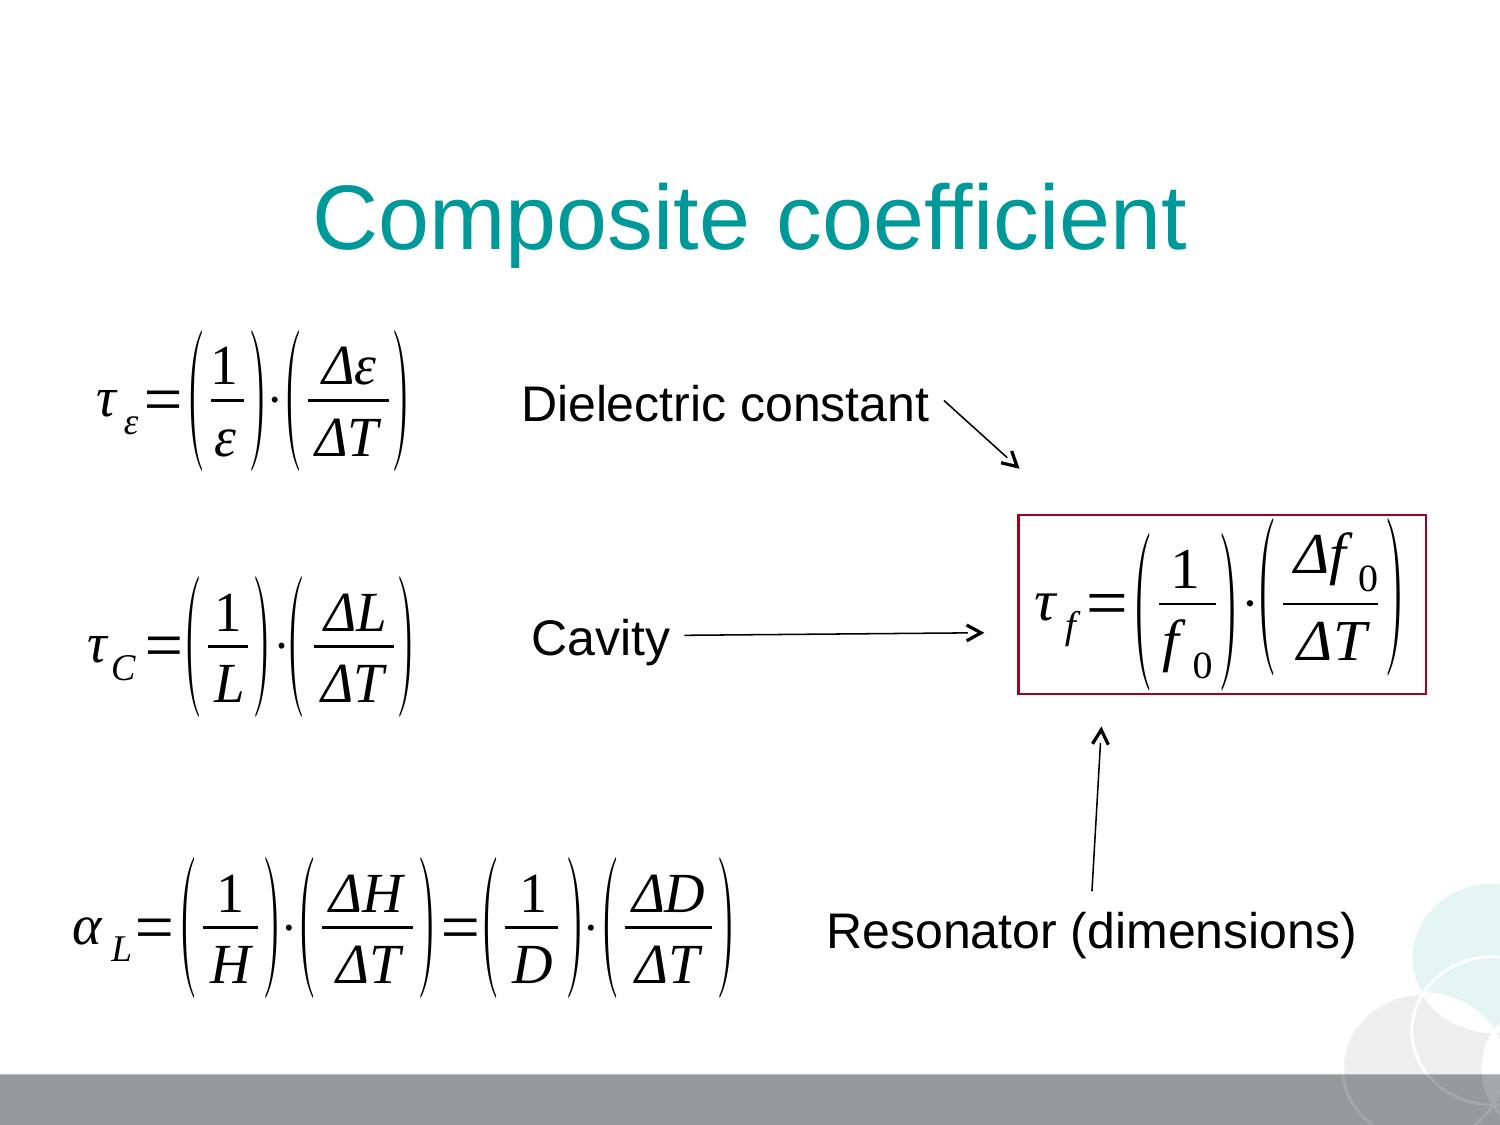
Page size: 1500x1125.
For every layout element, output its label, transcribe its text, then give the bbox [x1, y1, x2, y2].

title Composite coefficient [62, 137, 1438, 288]
chart [73, 574, 434, 722]
text_box Resonator (dimensions) [811, 890, 1373, 967]
text_box Cavity [516, 597, 686, 674]
chart [1019, 515, 1426, 693]
picture [0, 879, 1500, 1125]
text_box Dielectric constant [506, 363, 945, 439]
chart [58, 855, 754, 1004]
chart [82, 328, 430, 476]
